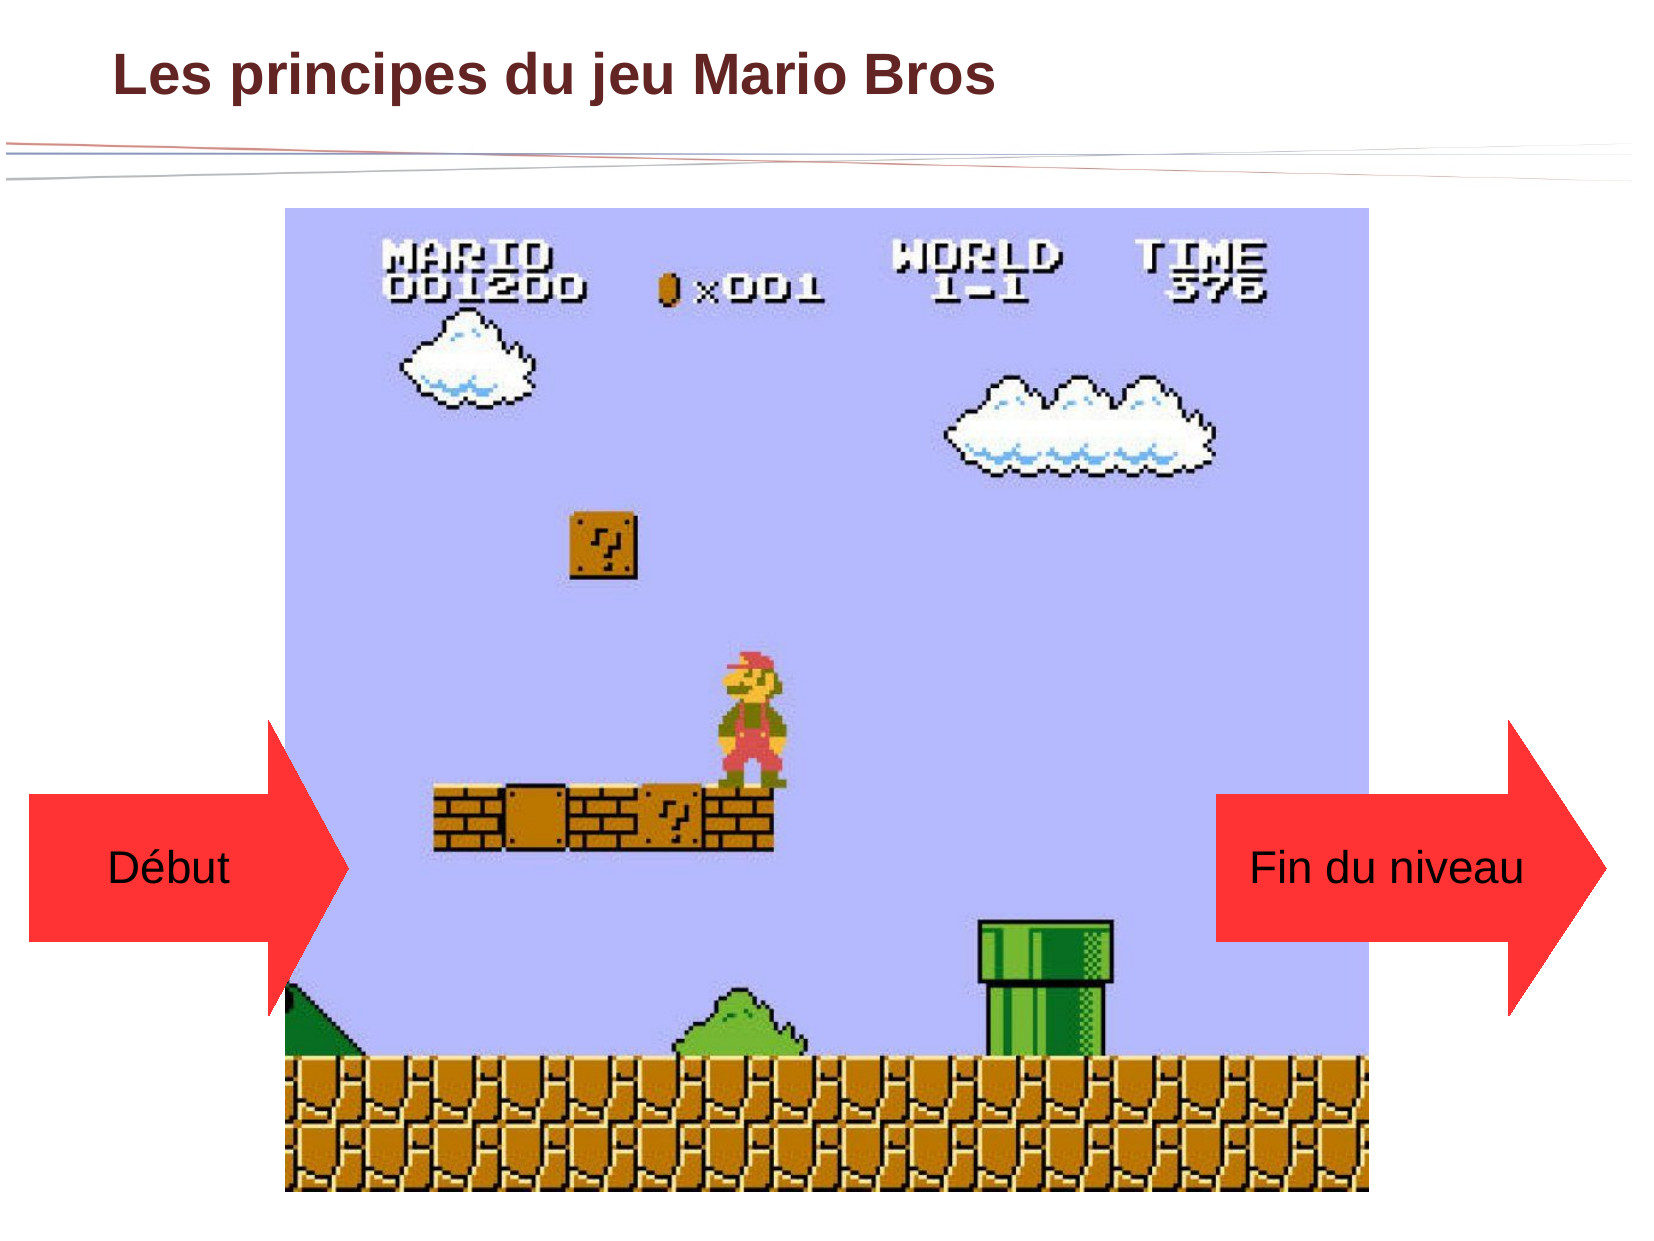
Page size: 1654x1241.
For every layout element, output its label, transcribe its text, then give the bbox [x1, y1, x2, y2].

picture [6, 133, 1632, 1192]
text_box Fin du niveau [1216, 720, 1607, 1016]
text_box Début [29, 720, 349, 1016]
title Les principes du jeu Mario Bros [0, 11, 1111, 130]
